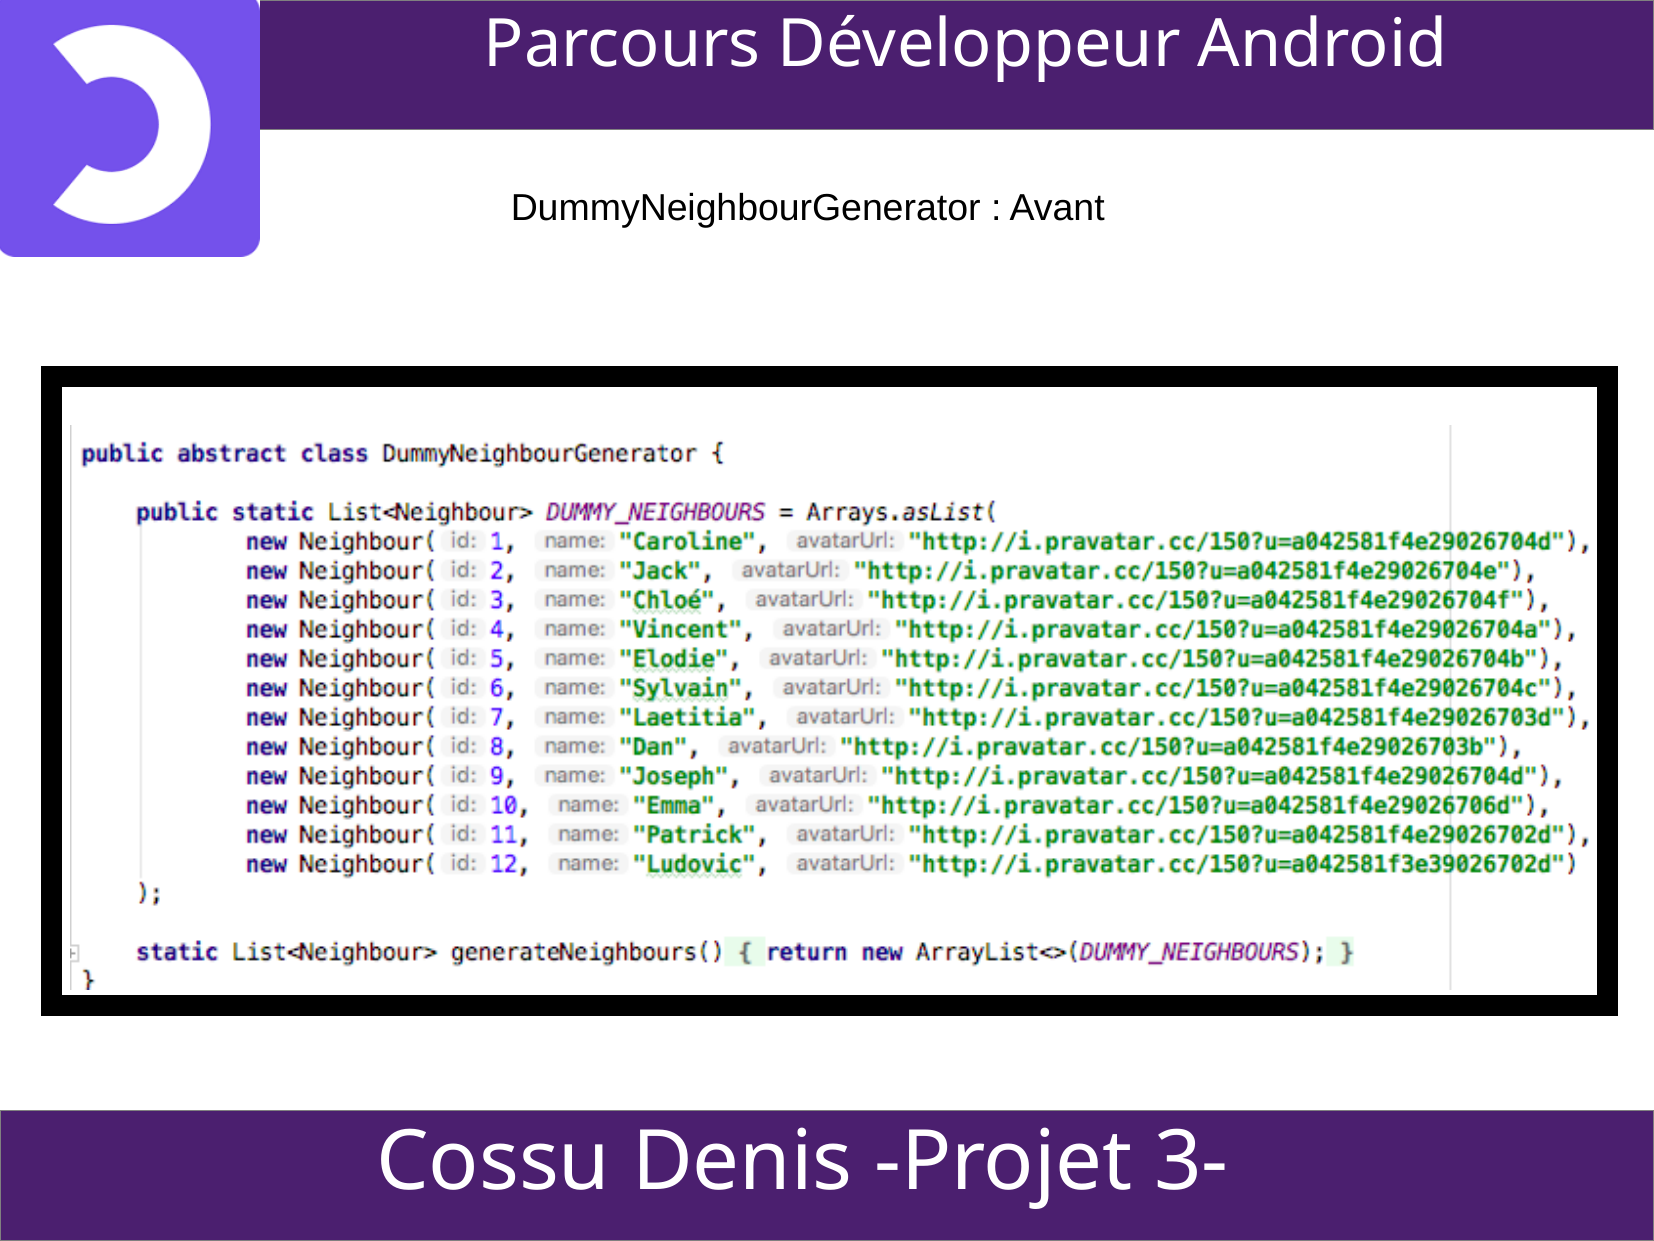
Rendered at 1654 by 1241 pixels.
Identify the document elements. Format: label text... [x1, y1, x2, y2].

text_box DummyNeighbourGenerator : Avant [496, 179, 1134, 237]
picture [0, 0, 260, 257]
text_box [41, 366, 1618, 1016]
picture [70, 425, 1597, 990]
